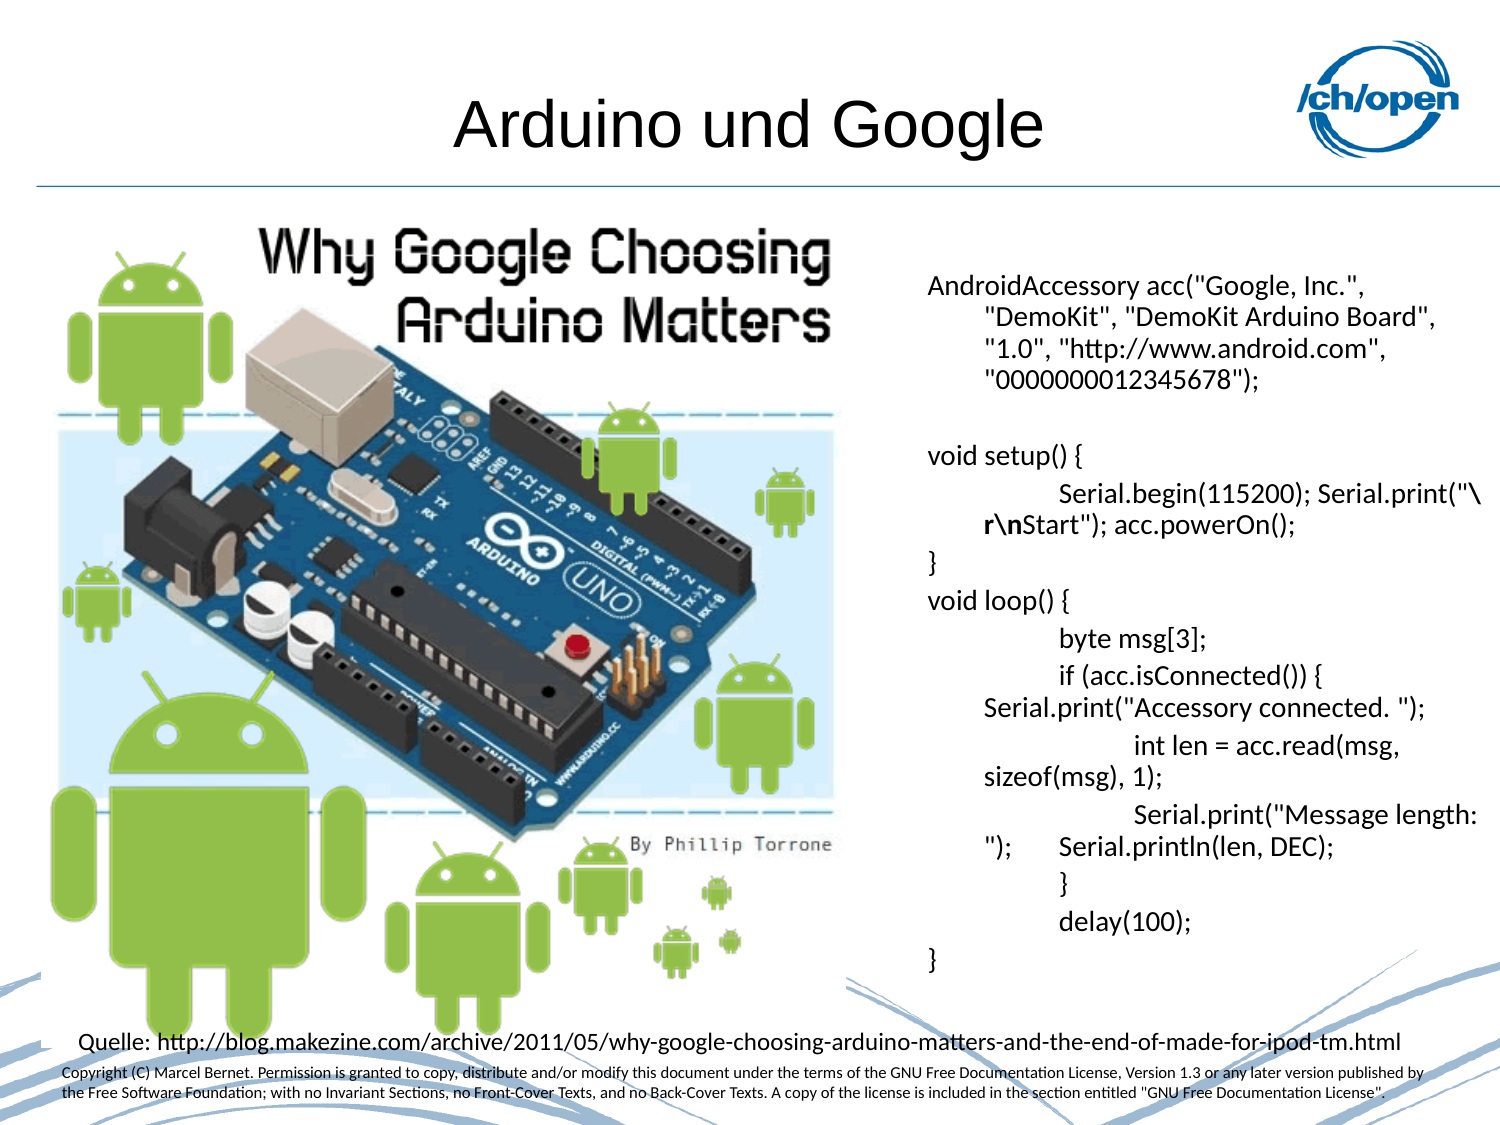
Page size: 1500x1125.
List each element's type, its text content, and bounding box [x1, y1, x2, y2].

picture [41, 208, 846, 1048]
text_box Quelle: http://blog.makezine.com/archive/2011/05/why-google-choosing-arduino-matters-and-the-end-of-made-for-ipod-tm.html [63, 1018, 1436, 1095]
title Arduino und Google [75, 45, 1426, 197]
list AndroidAccessory acc("Google, Inc.", "DemoKit", "DemoKit Arduino Board", "1.0", "http://www.android.com", "0000000012345678"); void setup() { Serial.begin(115200); Serial.print("\r\nStart"); acc.powerOn(); } void loop() { byte msg[3]; if (acc.isConnected()) { Serial.print("Accessory connected. "); int len = acc.read(msg, sizeof(msg), 1); Serial.print("Message length: "); Serial.println(len, DEC); } delay(100); } [856, 262, 1500, 1005]
